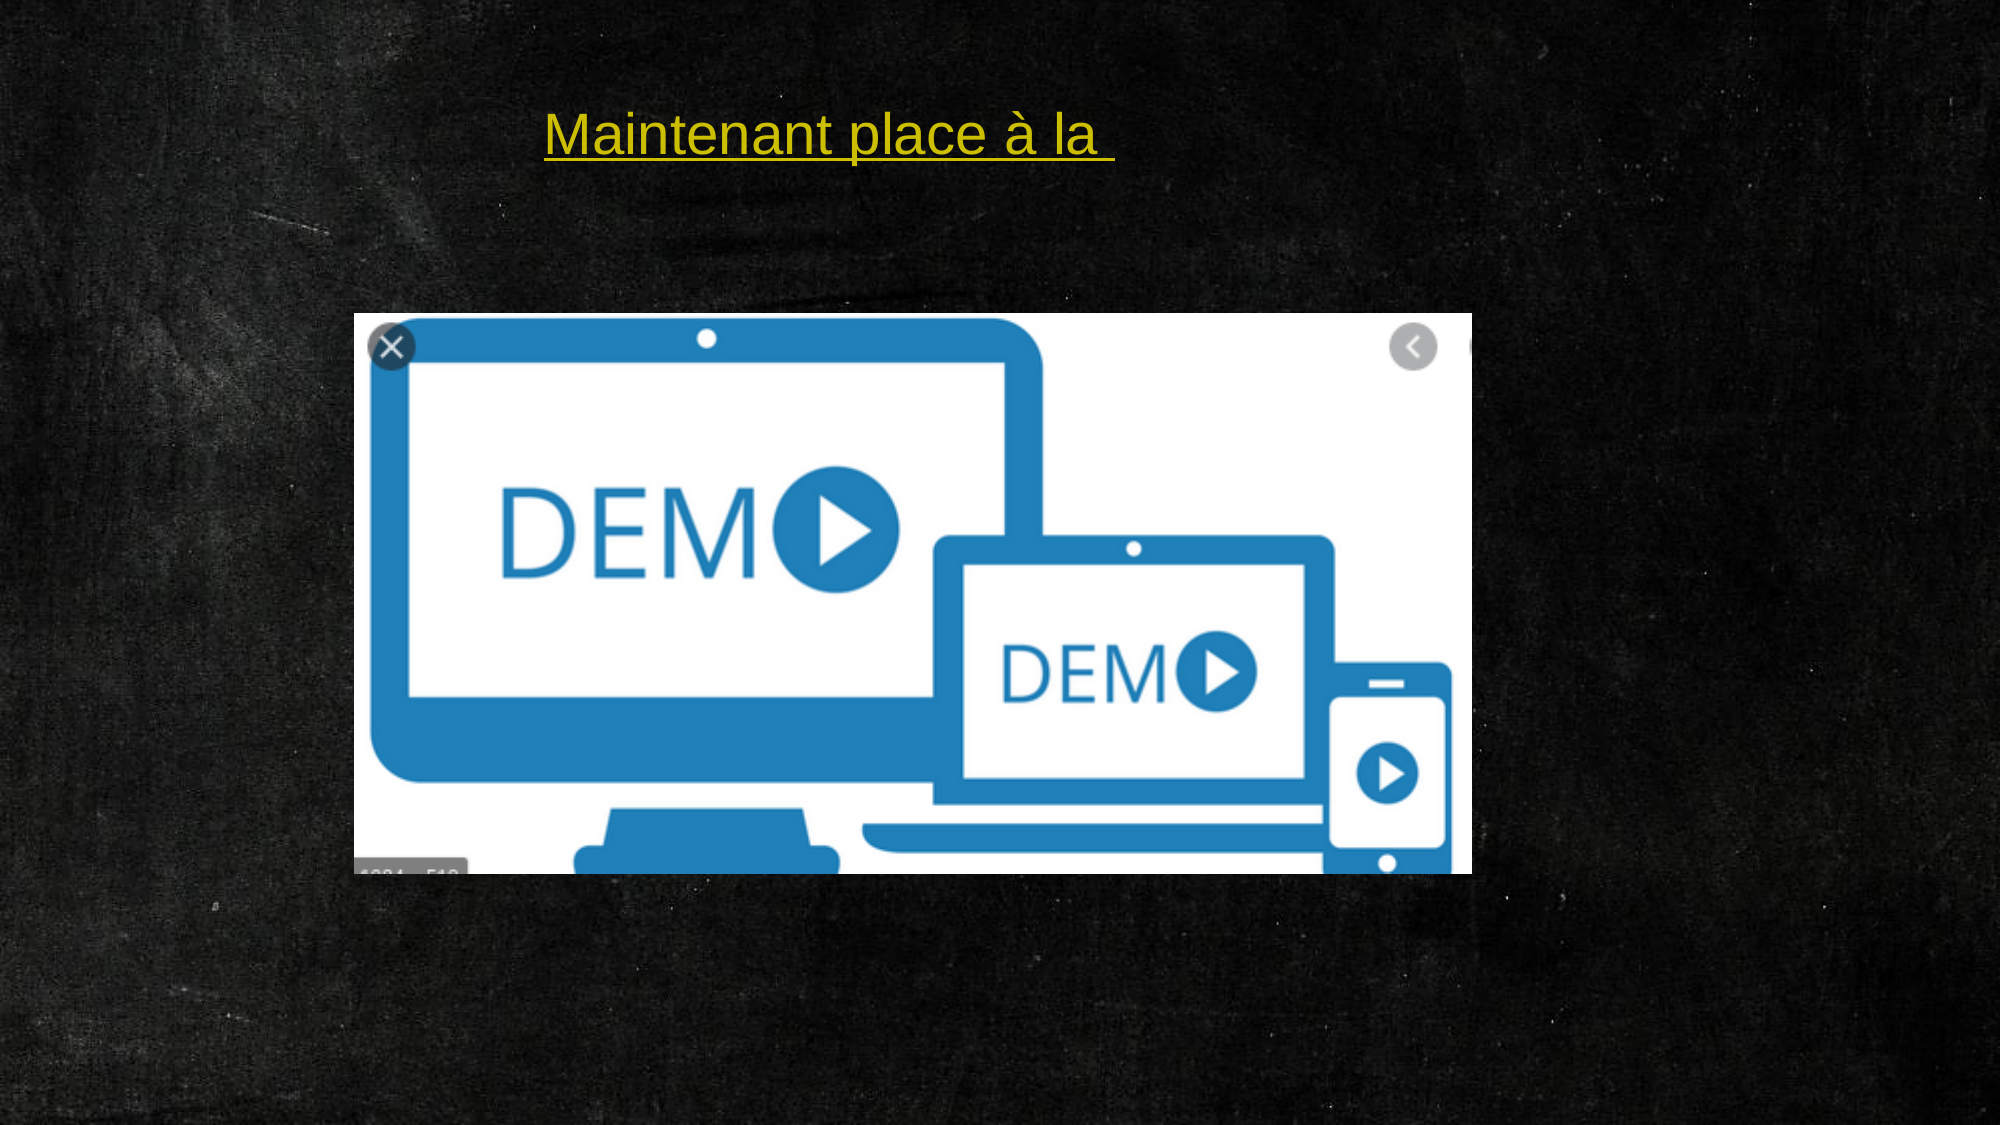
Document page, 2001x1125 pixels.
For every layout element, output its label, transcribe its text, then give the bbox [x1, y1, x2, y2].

picture [0, 0, 2000, 1125]
text_box Maintenant place à la [529, 94, 1300, 213]
